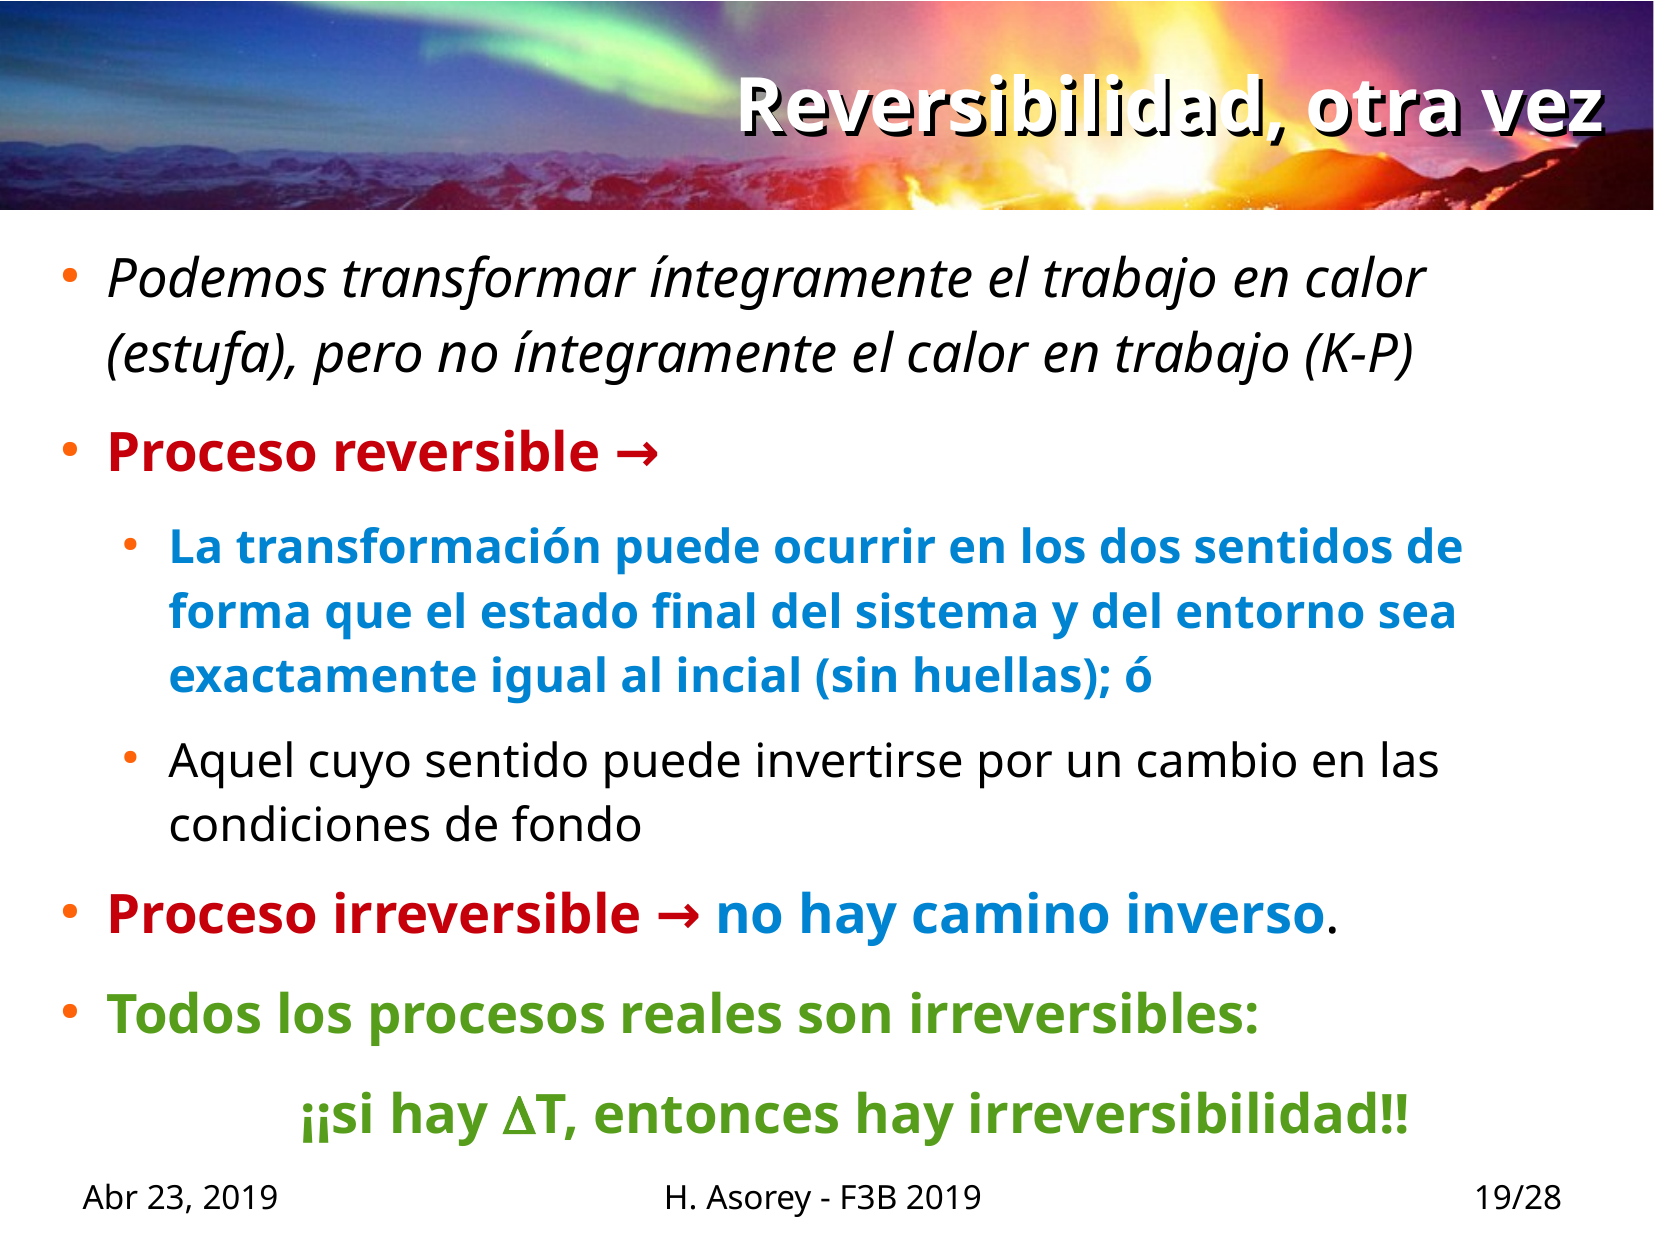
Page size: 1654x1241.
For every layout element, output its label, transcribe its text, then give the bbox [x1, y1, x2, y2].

list Podemos transformar íntegramente el trabajo en calor (estufa), pero no íntegramente el calor en trabajo (K-P) Proceso reversible → La transformación puede ocurrir en los dos sentidos de forma que el estado final del sistema y del entorno sea exactamente igual al incial (sin huellas); ó Aquel cuyo sentido puede invertirse por un cambio en las condiciones de fondo Proceso irreversible → no hay camino inverso. Todos los procesos reales son irreversibles: ¡¡si hay DT, entonces hay irreversibilidad!! [45, 240, 1606, 1156]
title Reversibilidad, otra vez [45, 15, 1606, 191]
picture [0, 1, 1654, 210]
